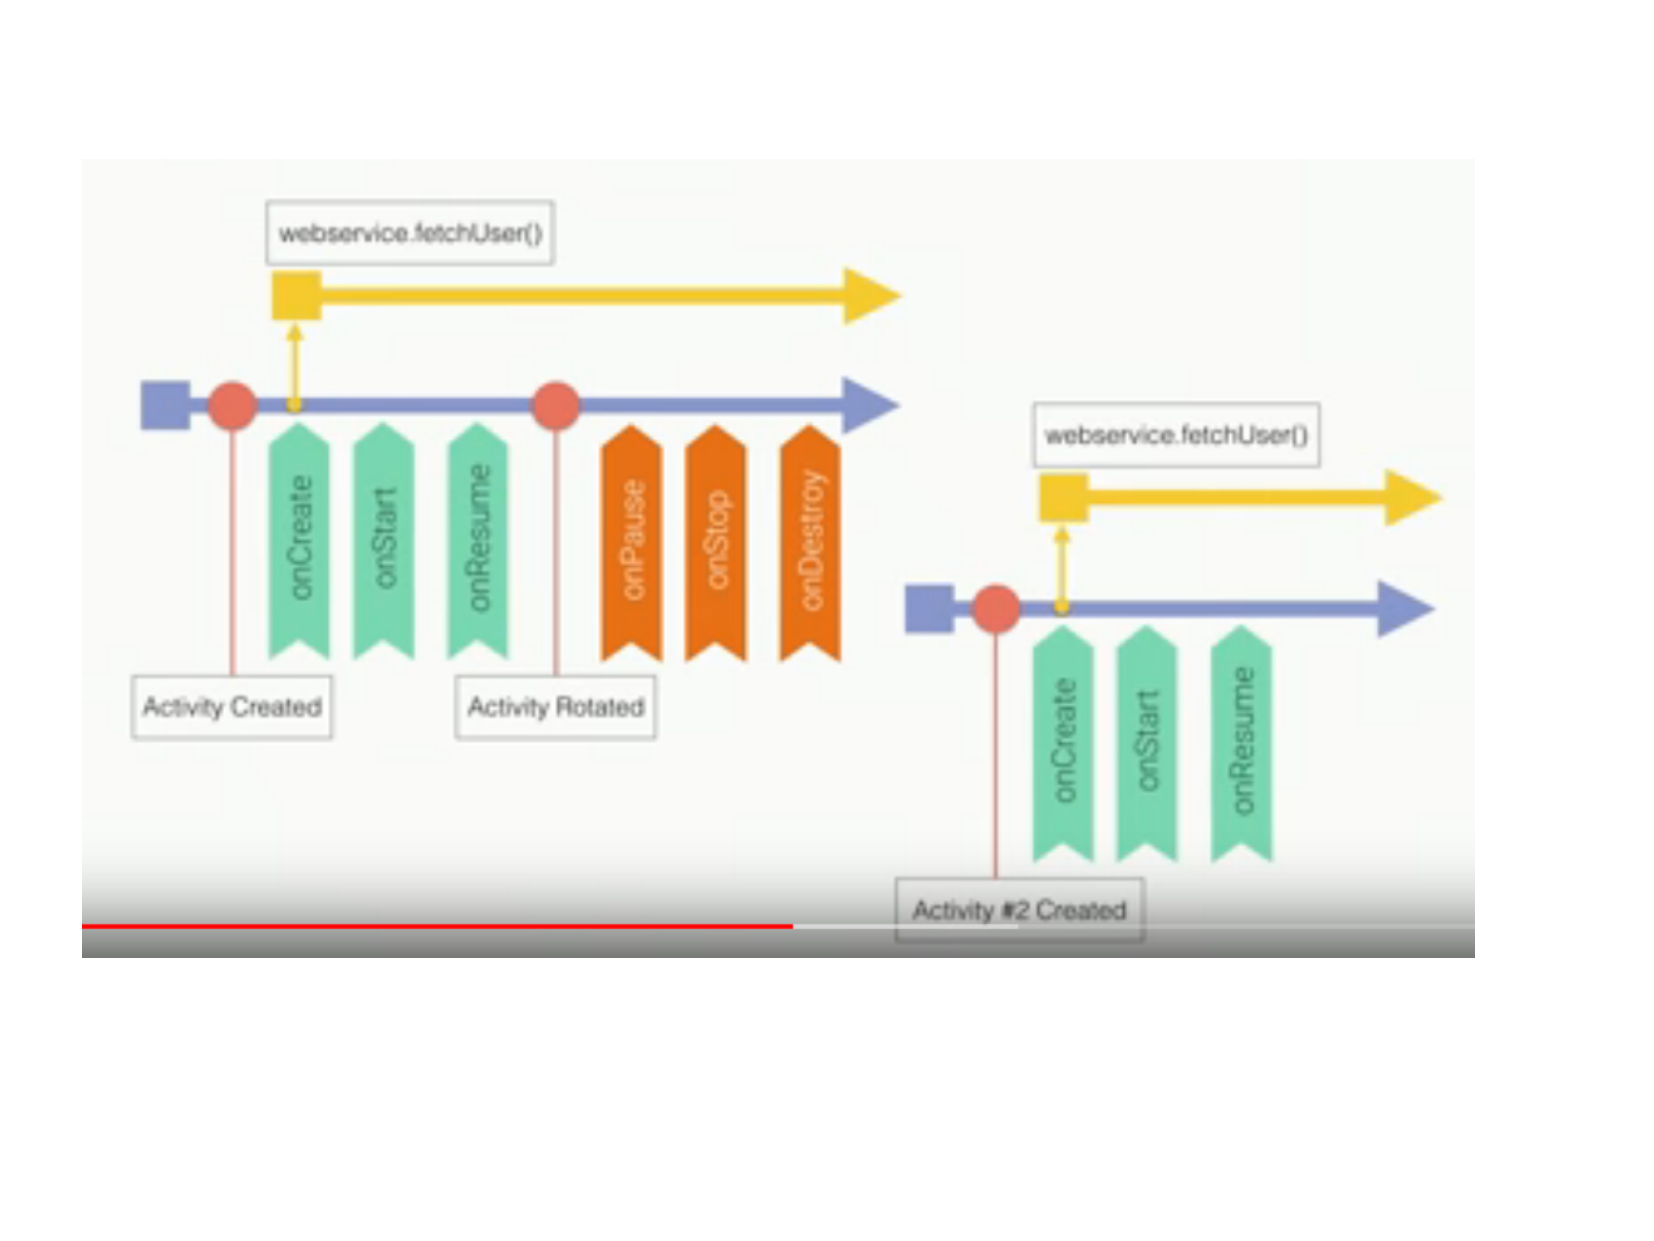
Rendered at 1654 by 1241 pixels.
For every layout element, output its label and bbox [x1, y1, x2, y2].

picture [82, 159, 1475, 958]
